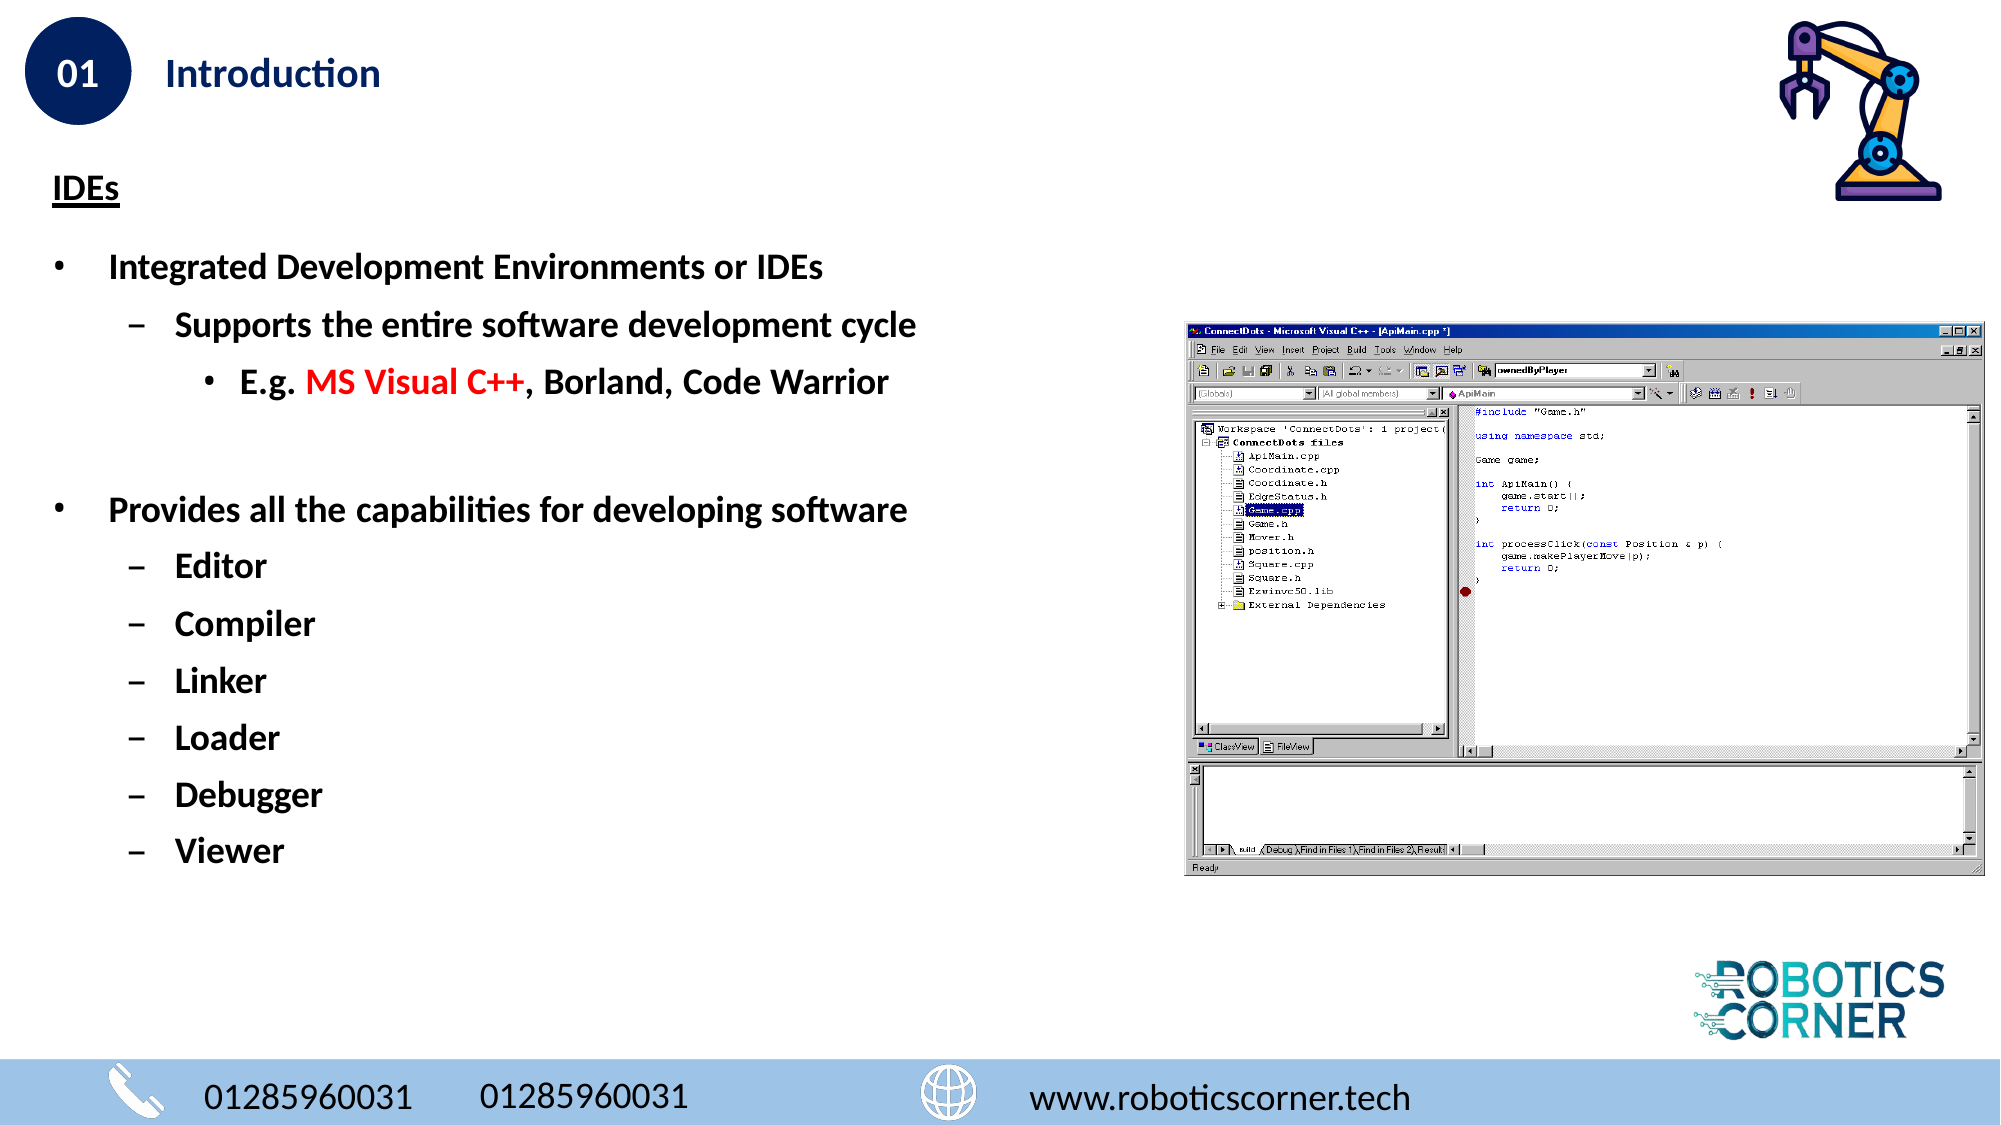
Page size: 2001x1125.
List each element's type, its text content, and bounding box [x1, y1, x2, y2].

picture [1771, 21, 1950, 201]
text_box [0, 1059, 915, 1125]
text_box 01285960031 [189, 1064, 495, 1125]
text_box IDEs Integrated Development Environments or IDEs Supports the entire software development cycle E.g. MS Visual C++, Borland, Code Warrior Provides all the capabilities for developing software Editor Compiler Linker Loader Debugger Viewer [50, 127, 1185, 872]
text_box [981, 1059, 2000, 1125]
text_box www.roboticscorner.tech [1014, 1065, 1531, 1125]
picture [103, 1057, 170, 1124]
text_box Introduction [150, 38, 710, 103]
text_box 01285960031 [465, 1063, 811, 1124]
picture [1184, 321, 1985, 1059]
text_box 01 [22, 14, 134, 128]
picture [915, 1059, 981, 1125]
